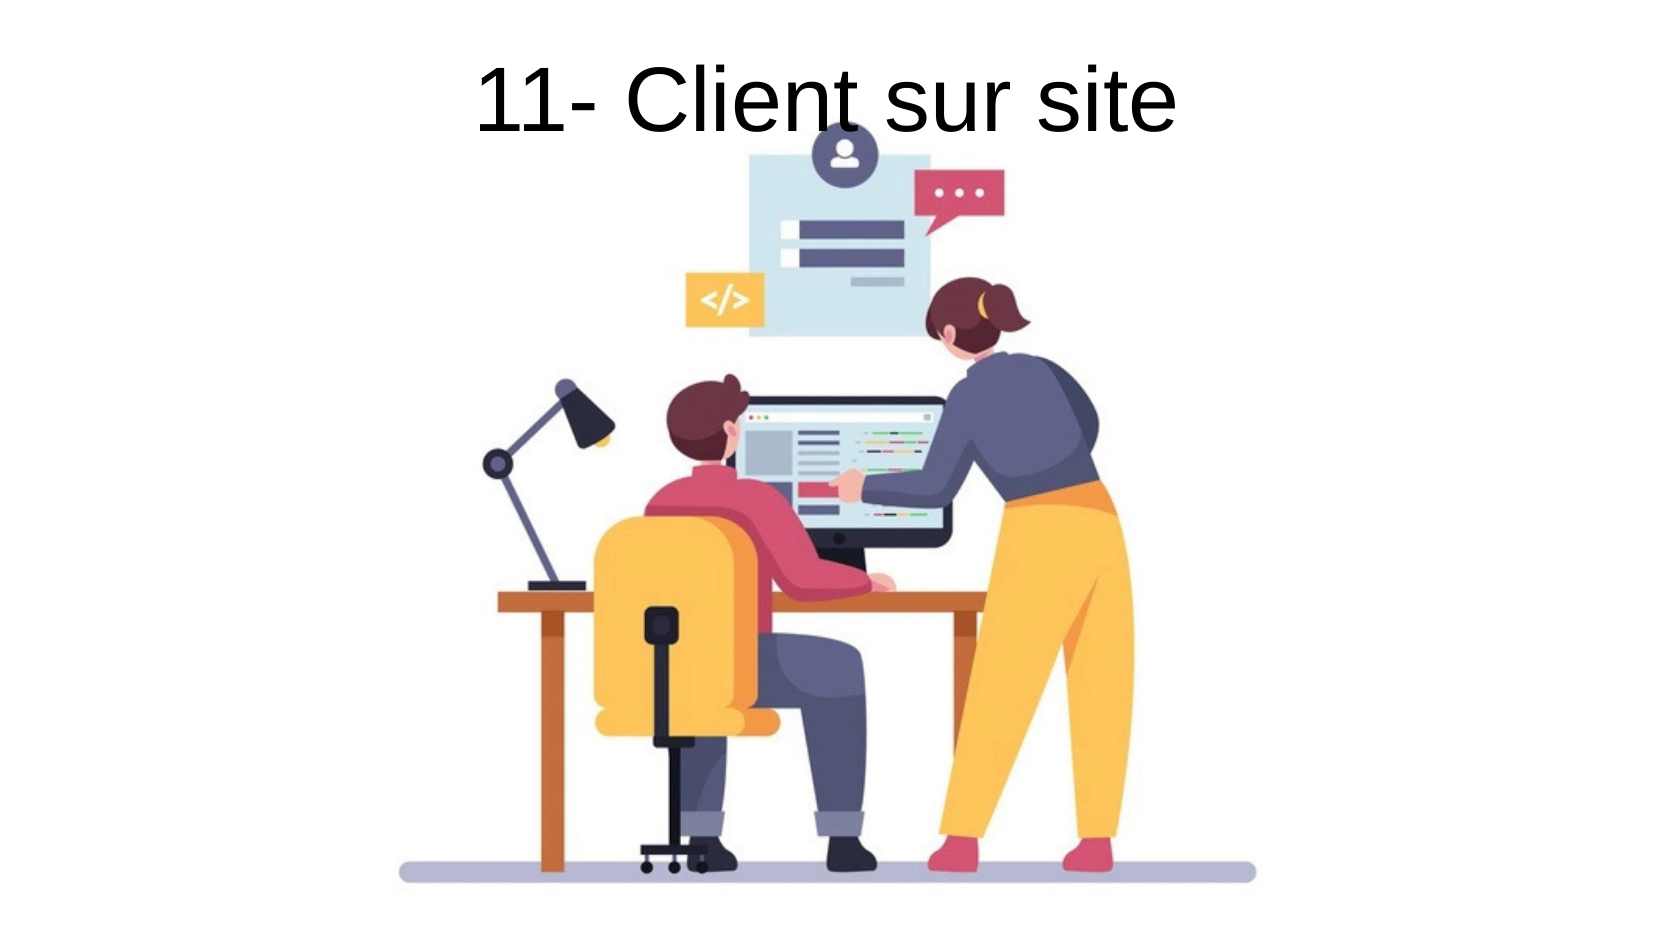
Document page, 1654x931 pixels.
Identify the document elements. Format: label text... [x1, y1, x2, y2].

picture [345, 178, 1317, 916]
title 11- Client sur site [82, 21, 1571, 178]
